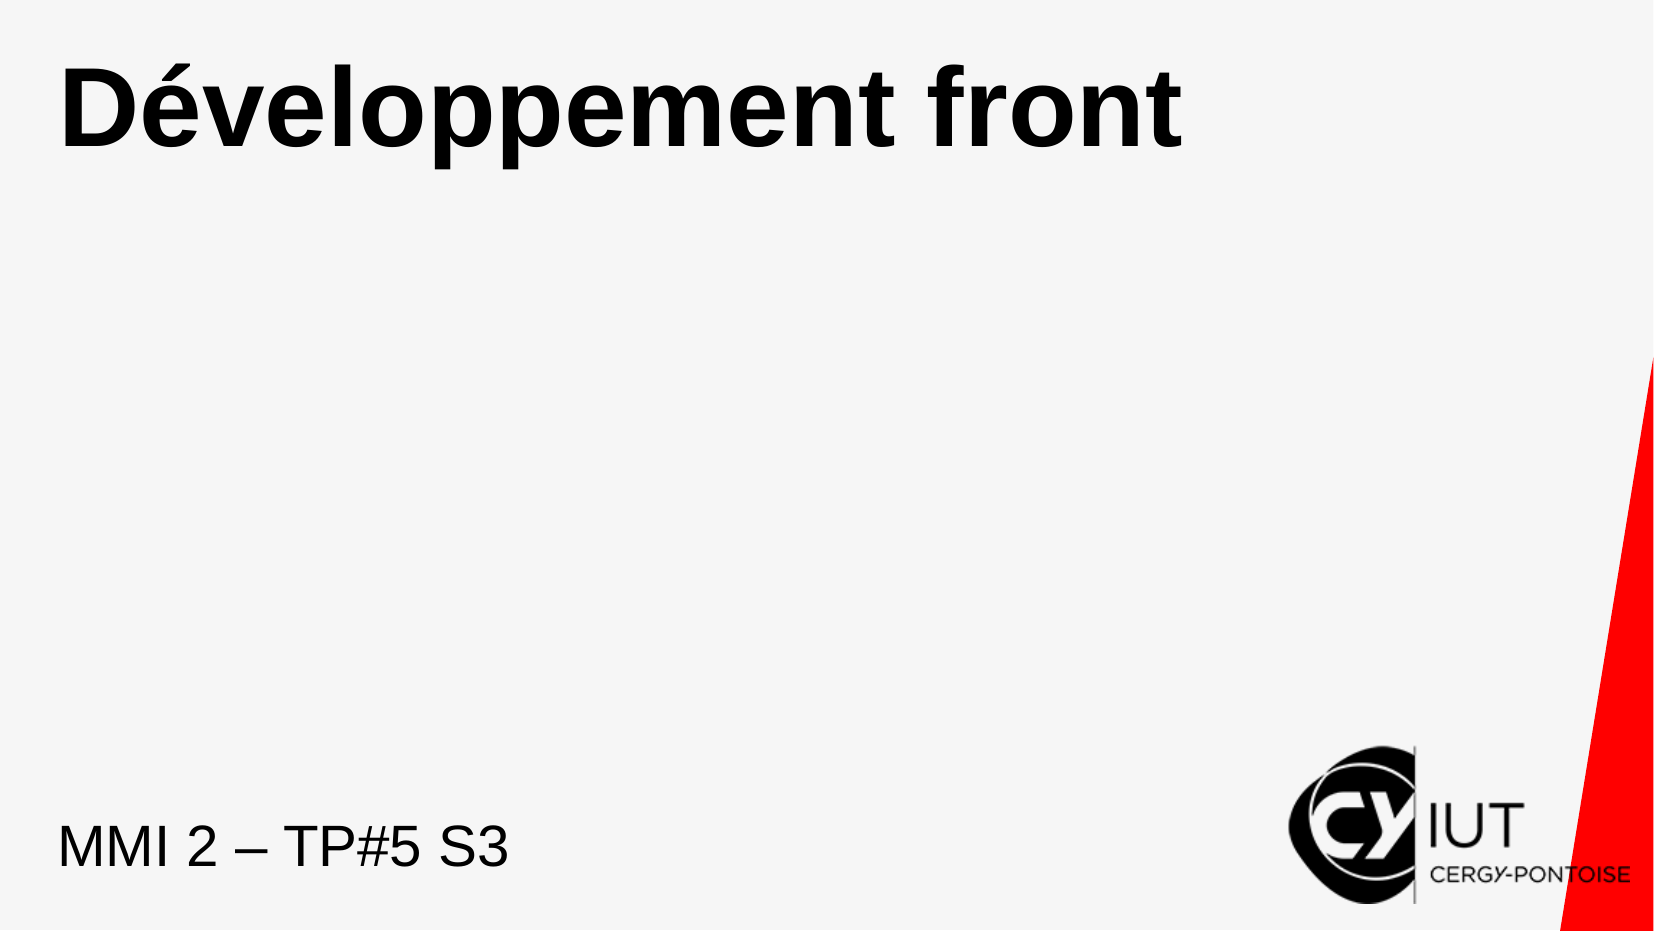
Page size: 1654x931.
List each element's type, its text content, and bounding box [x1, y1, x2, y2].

text_box Développement front [43, 37, 1532, 226]
picture [1284, 744, 1630, 904]
text_box MMI 2 – TP#5 S3 [42, 805, 1096, 931]
text_box [1560, 356, 1654, 931]
